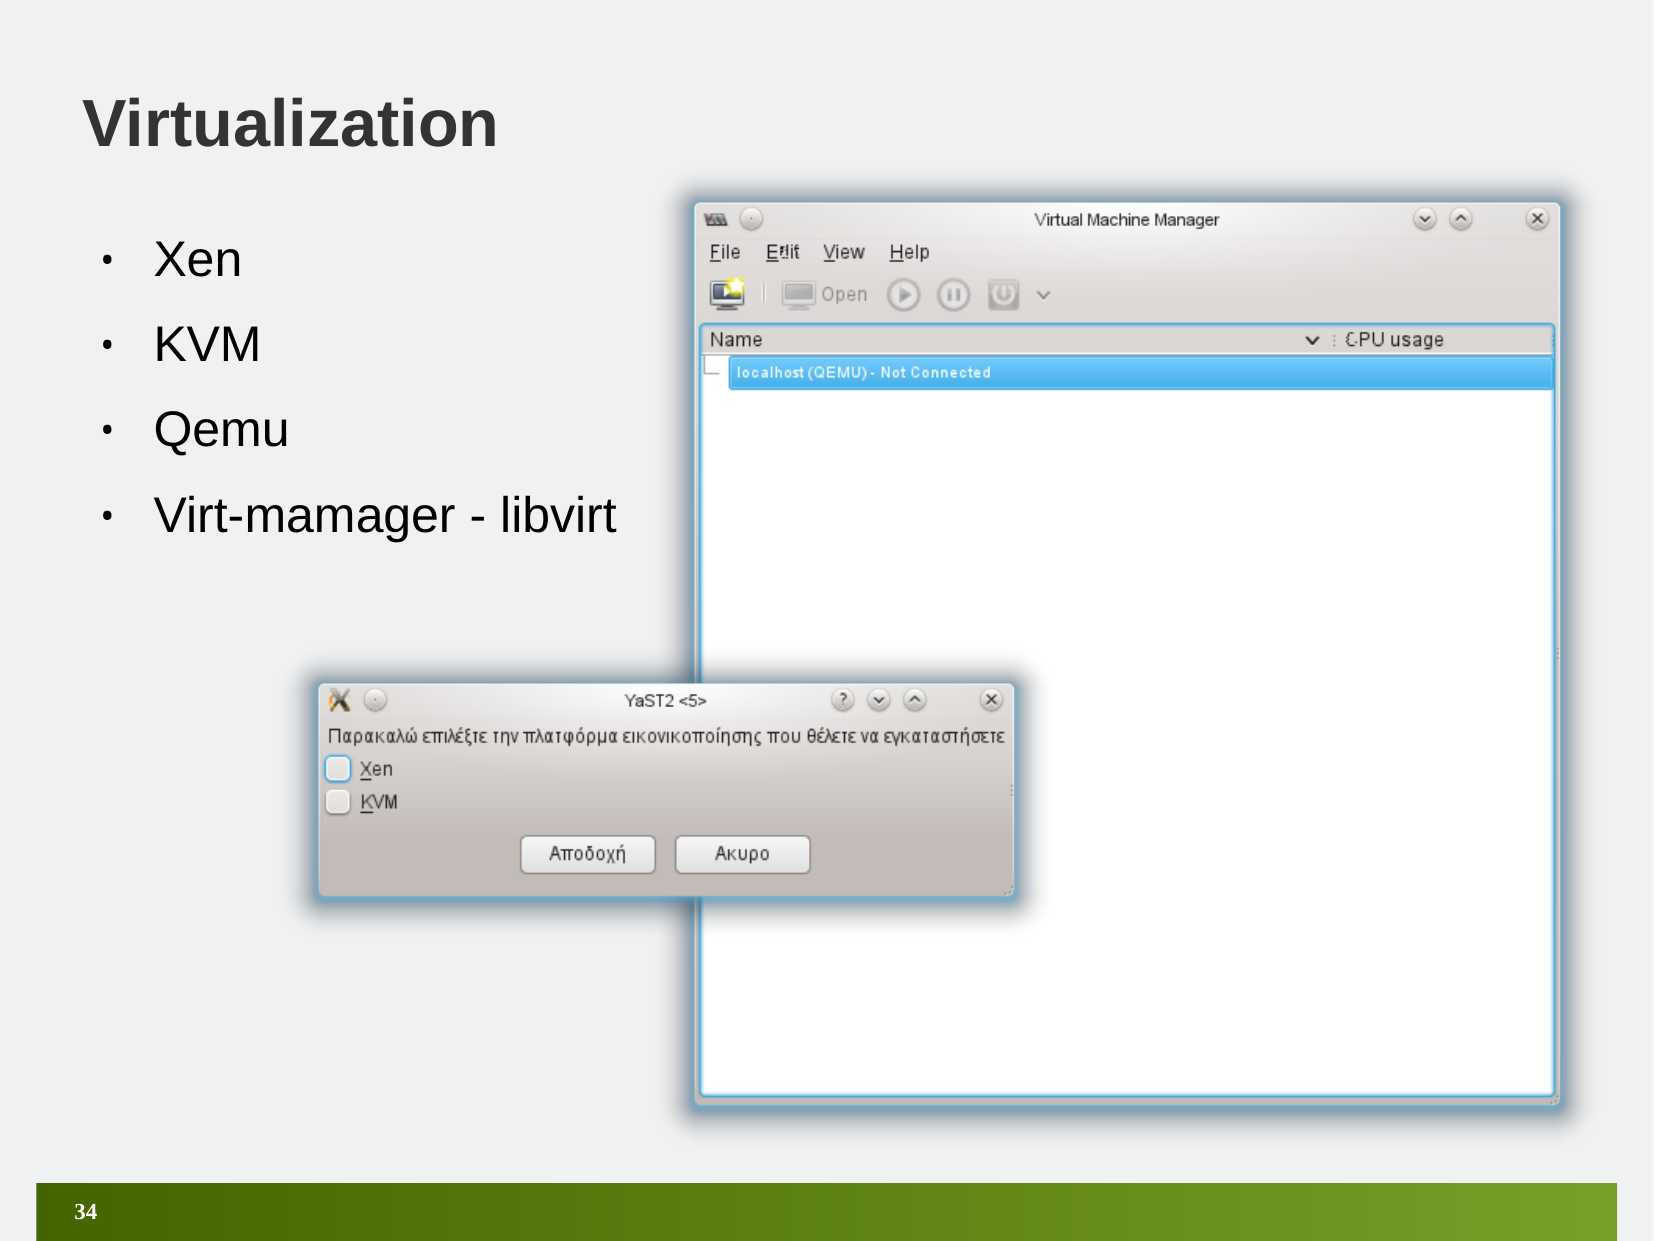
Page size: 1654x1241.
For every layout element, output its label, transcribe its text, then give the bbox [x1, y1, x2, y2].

picture [0, 0, 1654, 1241]
title Virtualization [82, 49, 1571, 198]
list Xen KVM Qemu Virt-mamager - libvirt [82, 231, 632, 1050]
